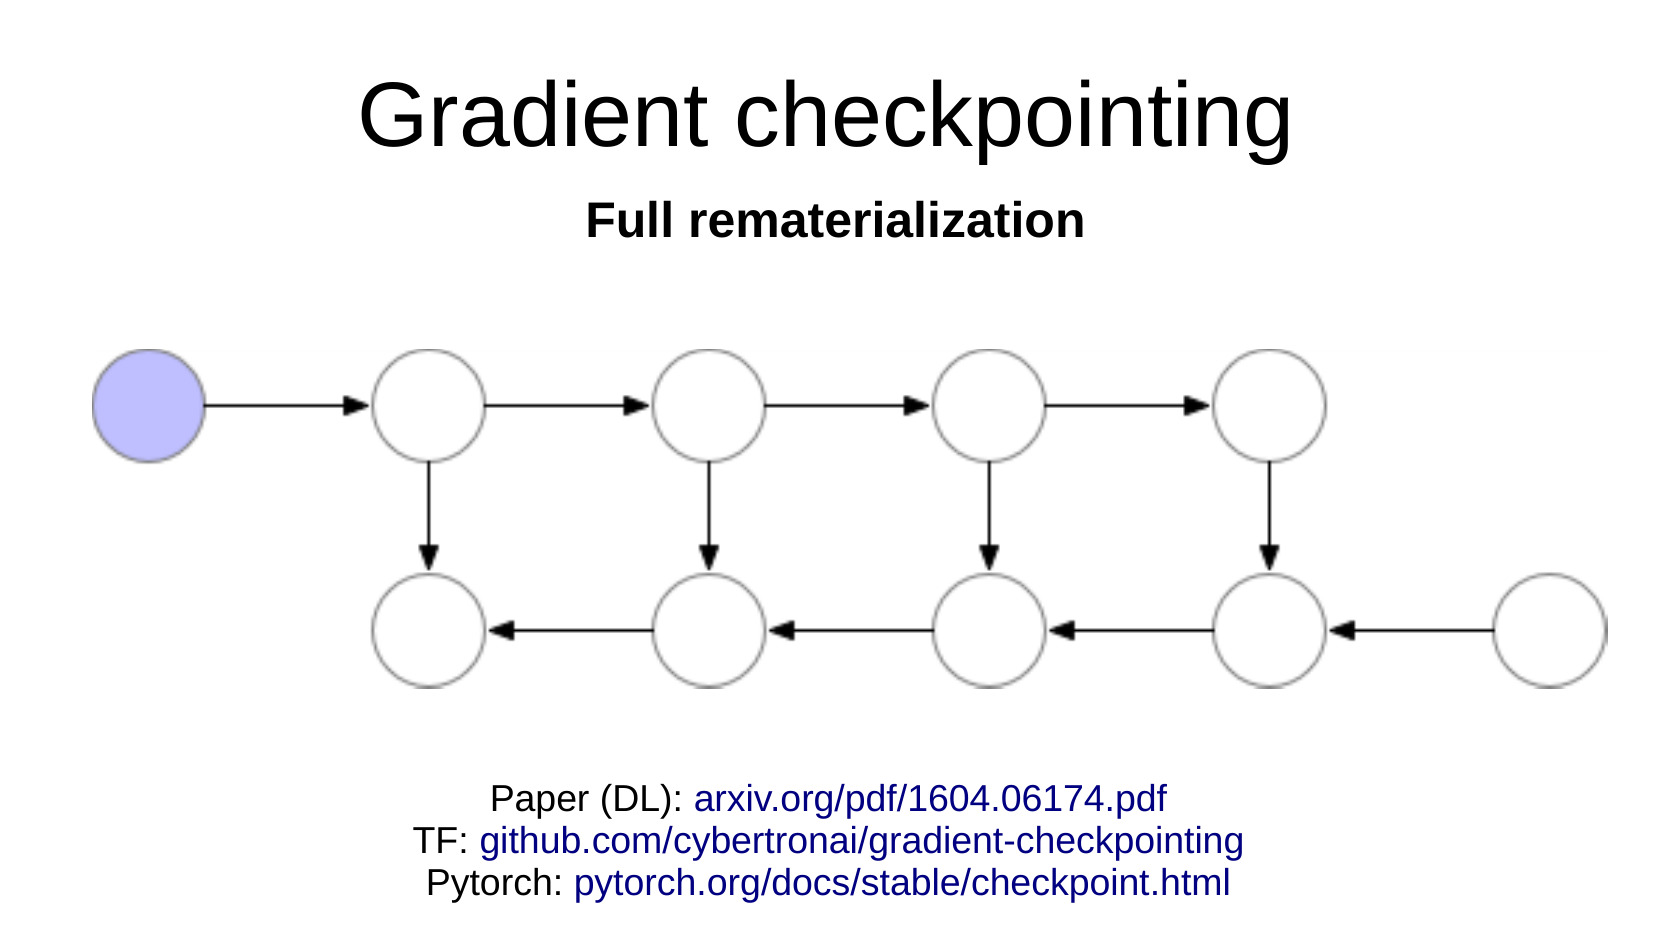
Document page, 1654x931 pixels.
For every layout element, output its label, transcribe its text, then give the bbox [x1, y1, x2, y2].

title Gradient checkpointing [82, 37, 1571, 193]
text_box Full rematerialization [570, 184, 1105, 256]
text_box Paper (DL): arxiv.org/pdf/1604.06174.pdf TF: github.com/cybertronai/gradient-checkpointing Pytorch: pytorch.org/docs/stable/checkpoint.html [374, 770, 1283, 931]
picture [92, 349, 1608, 689]
